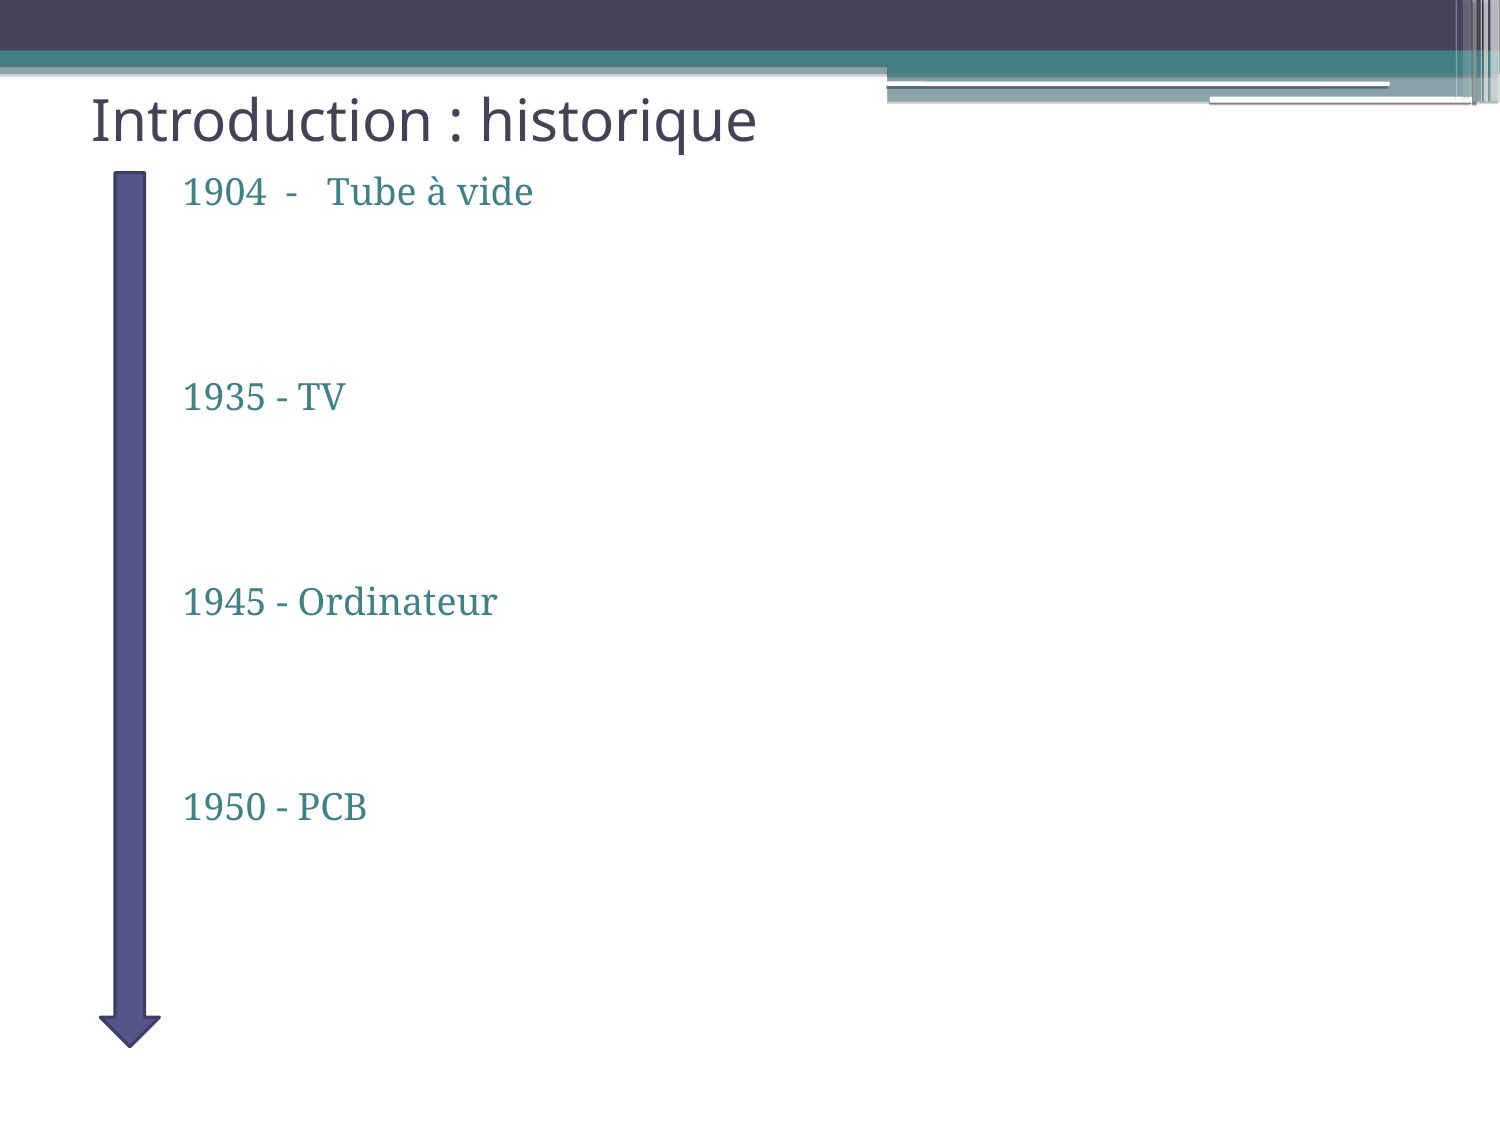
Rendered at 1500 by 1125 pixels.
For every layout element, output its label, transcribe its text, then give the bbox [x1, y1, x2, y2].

title Introduction : historique [76, 30, 1427, 206]
list 1904 - Tube à vide 1935 - TV 1945 - Ordinateur 1950 - PCB [100, 160, 1425, 1079]
text_box [100, 172, 160, 1047]
